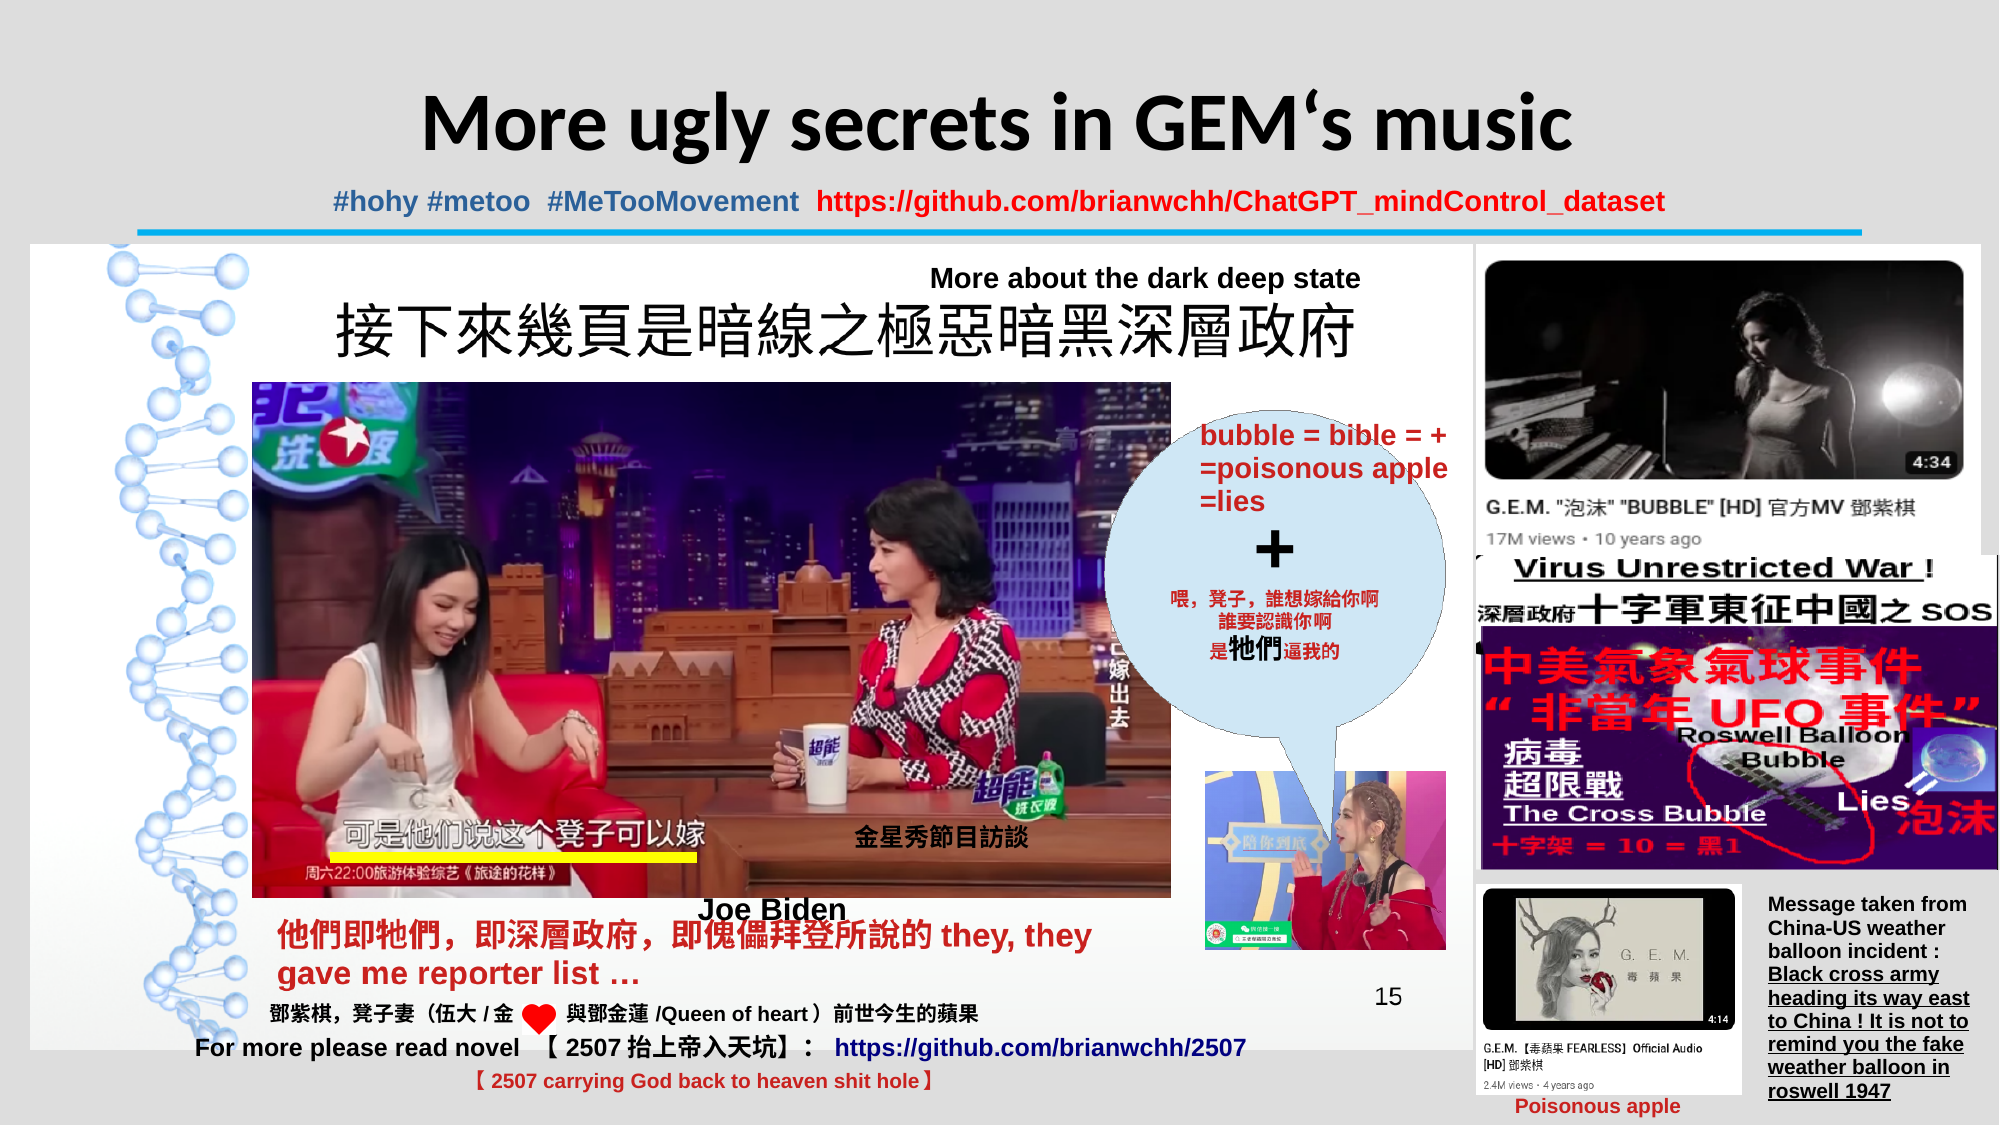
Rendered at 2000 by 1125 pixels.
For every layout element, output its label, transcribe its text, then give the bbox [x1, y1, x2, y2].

text_box #hohy #metoo #MeTooMovement https://github.com/brianwchh/ChatGPT_mindControl_dataset [0, 177, 2000, 225]
text_box More ugly secrets in GEM‘s music [412, 60, 1582, 176]
text_box More about the dark deep state [915, 254, 1381, 303]
picture [1476, 884, 1742, 1096]
text_box bubble = bible = + =poisonous apple =lies [1185, 411, 1494, 526]
text_box Message taken from China-US weather balloon incident : Black cross army heading its way east to China ! It is not to remind you the fake weather balloon in roswell 1947 [1753, 885, 1996, 1111]
picture [522, 1004, 556, 1035]
text_box 金星秀節目訪談 [840, 810, 1051, 865]
text_box Poisonous apple [1500, 1086, 1727, 1125]
text_box 【2507 carrying God back to heaven shit hole】 [450, 1056, 1006, 1102]
picture [1476, 244, 2000, 871]
text_box For more please read novel 【2507抬上帝入天坑】：https://github.com/brianwchh/2507 [180, 1020, 1426, 1072]
text_box 鄧紫棋，凳子妻（伍大/金 與鄧金蓮/Queen of heart）前世今生的蘋果 [255, 990, 1051, 1036]
text_box Joe Biden [660, 885, 886, 935]
picture [30, 244, 1473, 1051]
